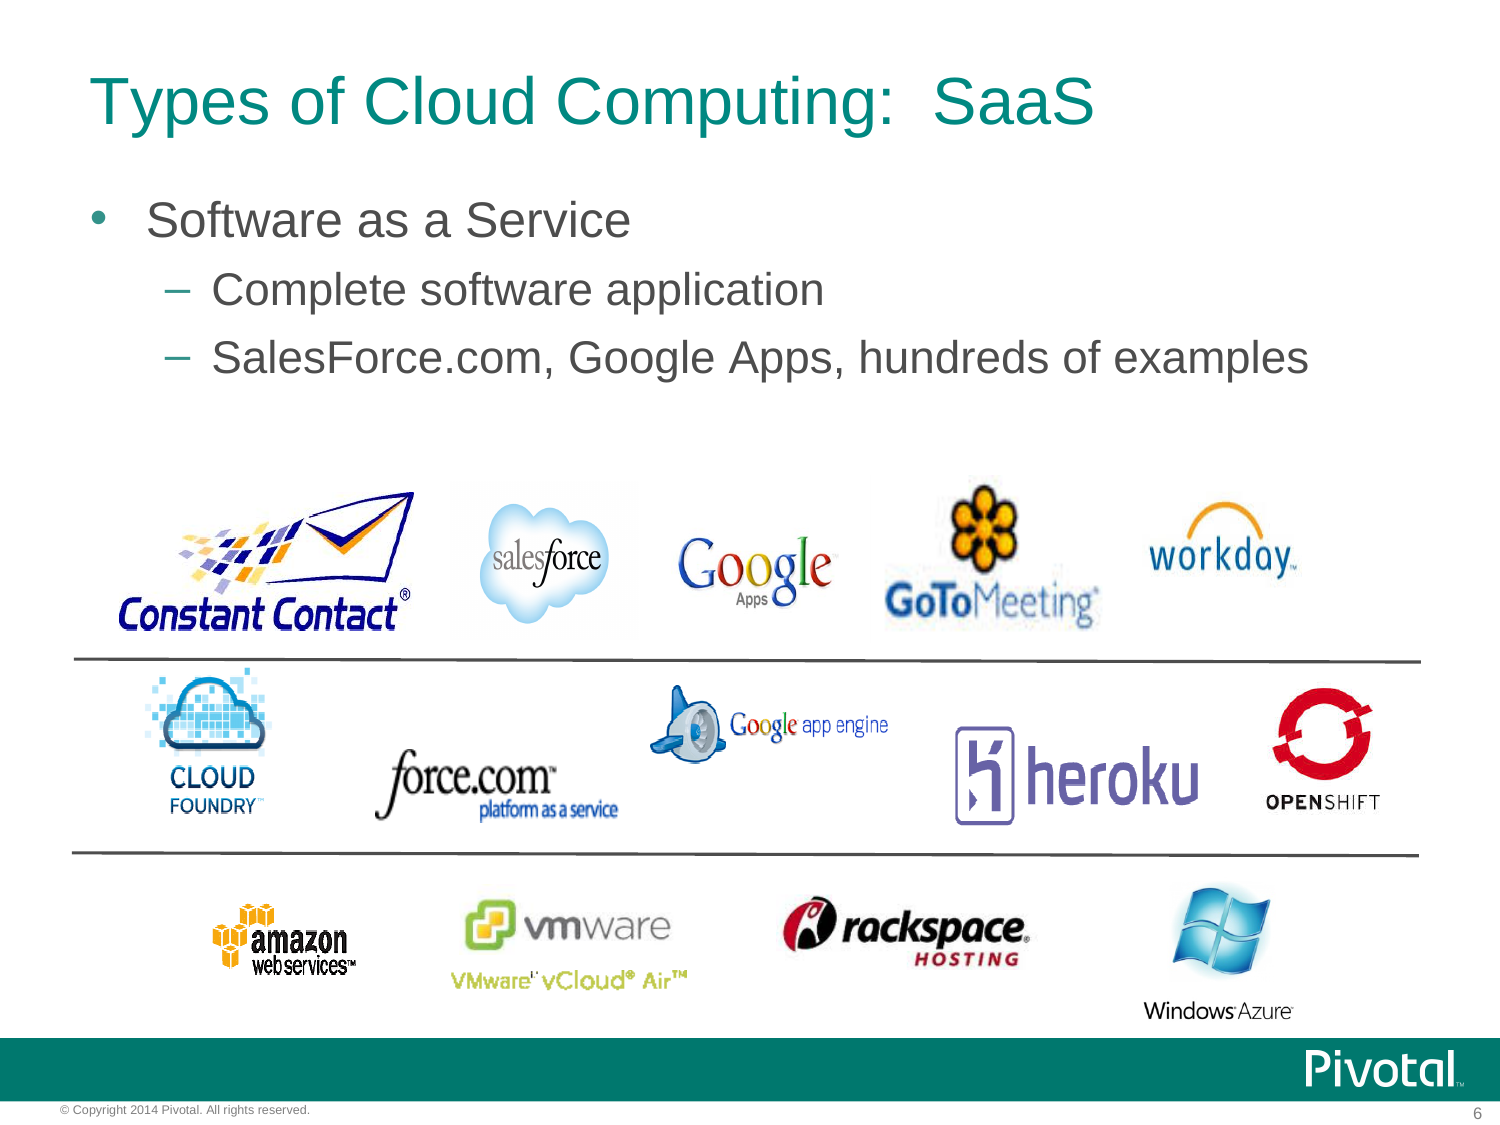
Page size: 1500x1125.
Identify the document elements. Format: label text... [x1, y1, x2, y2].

picture [776, 884, 1038, 990]
picture [375, 749, 619, 823]
picture [119, 492, 414, 631]
picture [1127, 869, 1305, 1033]
picture [1142, 481, 1314, 601]
title Types of Cloud Computing: SaaS [75, 3, 1426, 179]
picture [459, 884, 678, 955]
picture [450, 481, 639, 640]
list Software as a Service Complete software application SalesForce.com, Google Apps, hundreds of examples [75, 179, 1426, 923]
picture [139, 650, 285, 835]
picture [1246, 674, 1397, 826]
picture [201, 884, 360, 990]
picture [639, 665, 906, 781]
picture [869, 475, 1105, 643]
picture [450, 970, 687, 993]
picture [1306, 1050, 1464, 1087]
picture [671, 493, 843, 651]
picture [950, 720, 1201, 832]
